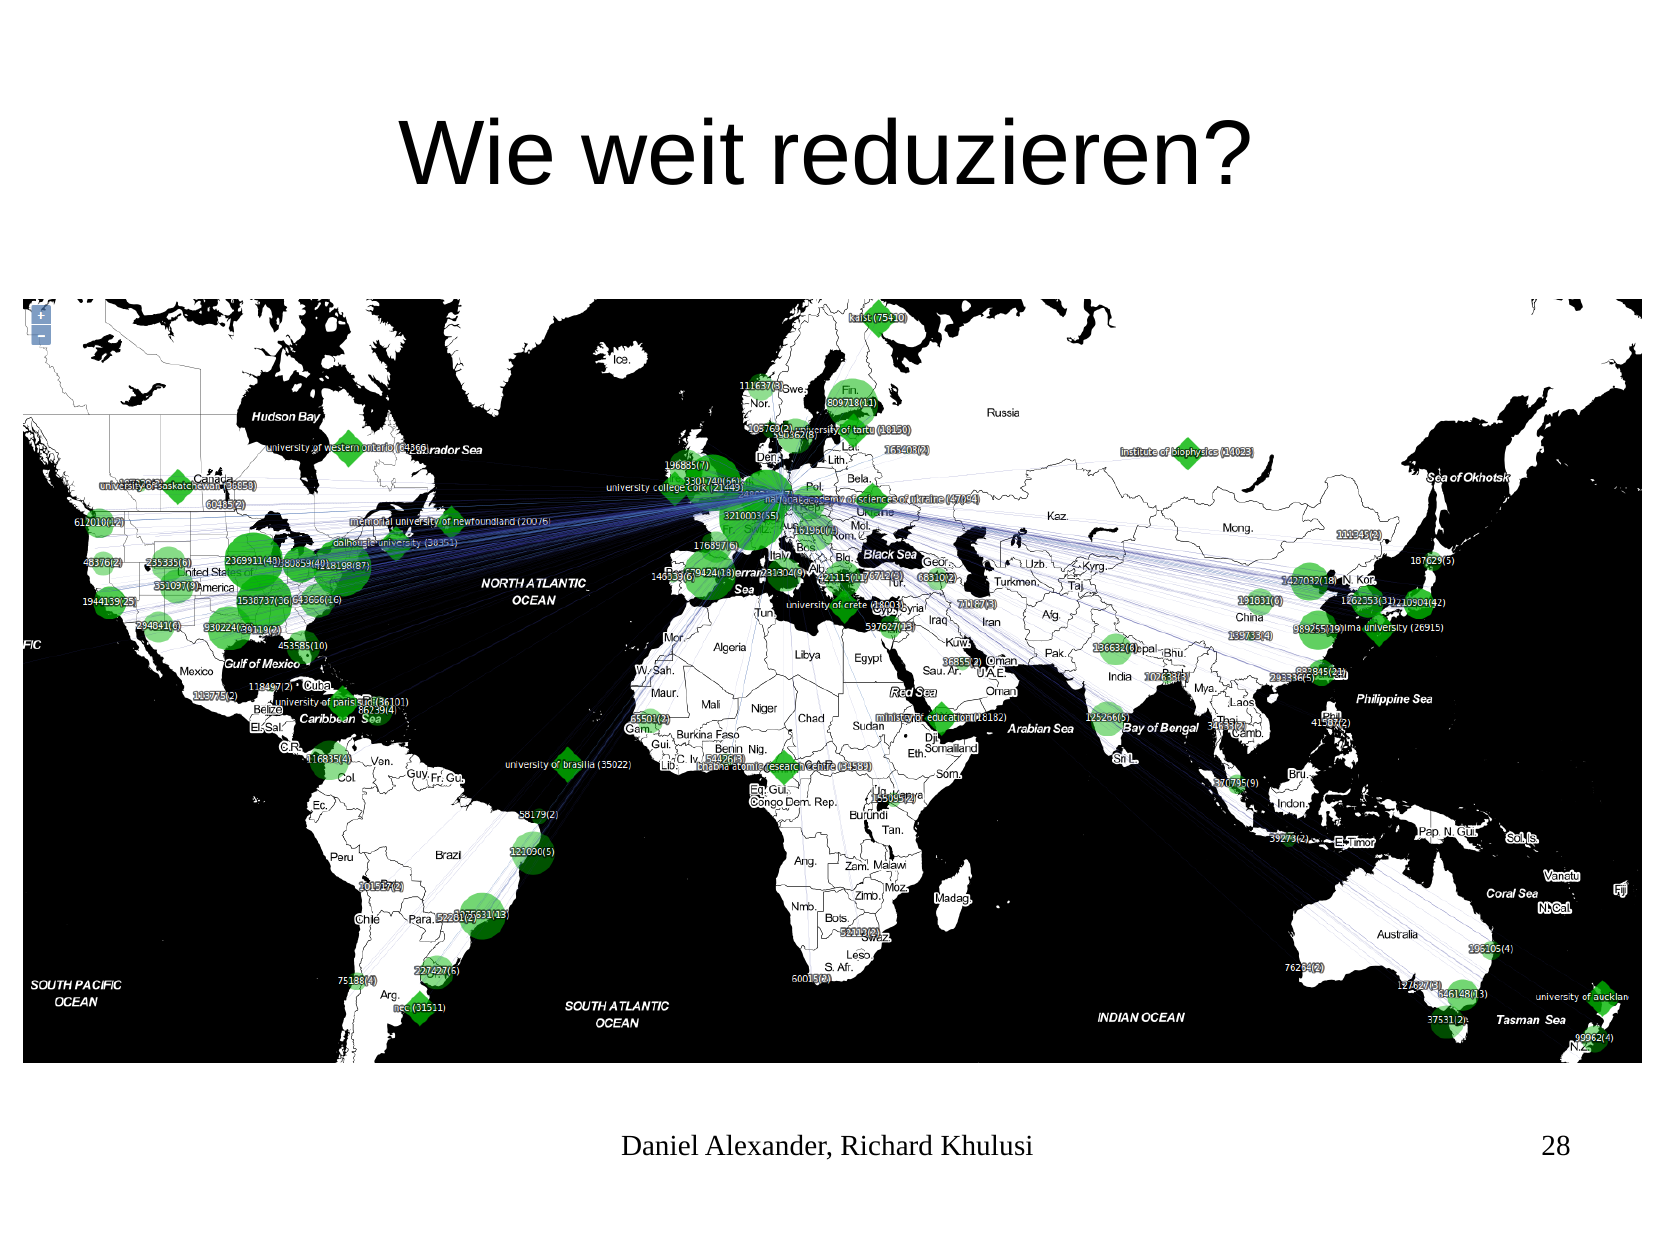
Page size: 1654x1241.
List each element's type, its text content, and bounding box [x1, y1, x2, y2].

title Wie weit reduzieren? [82, 49, 1571, 257]
picture [23, 299, 1642, 1063]
